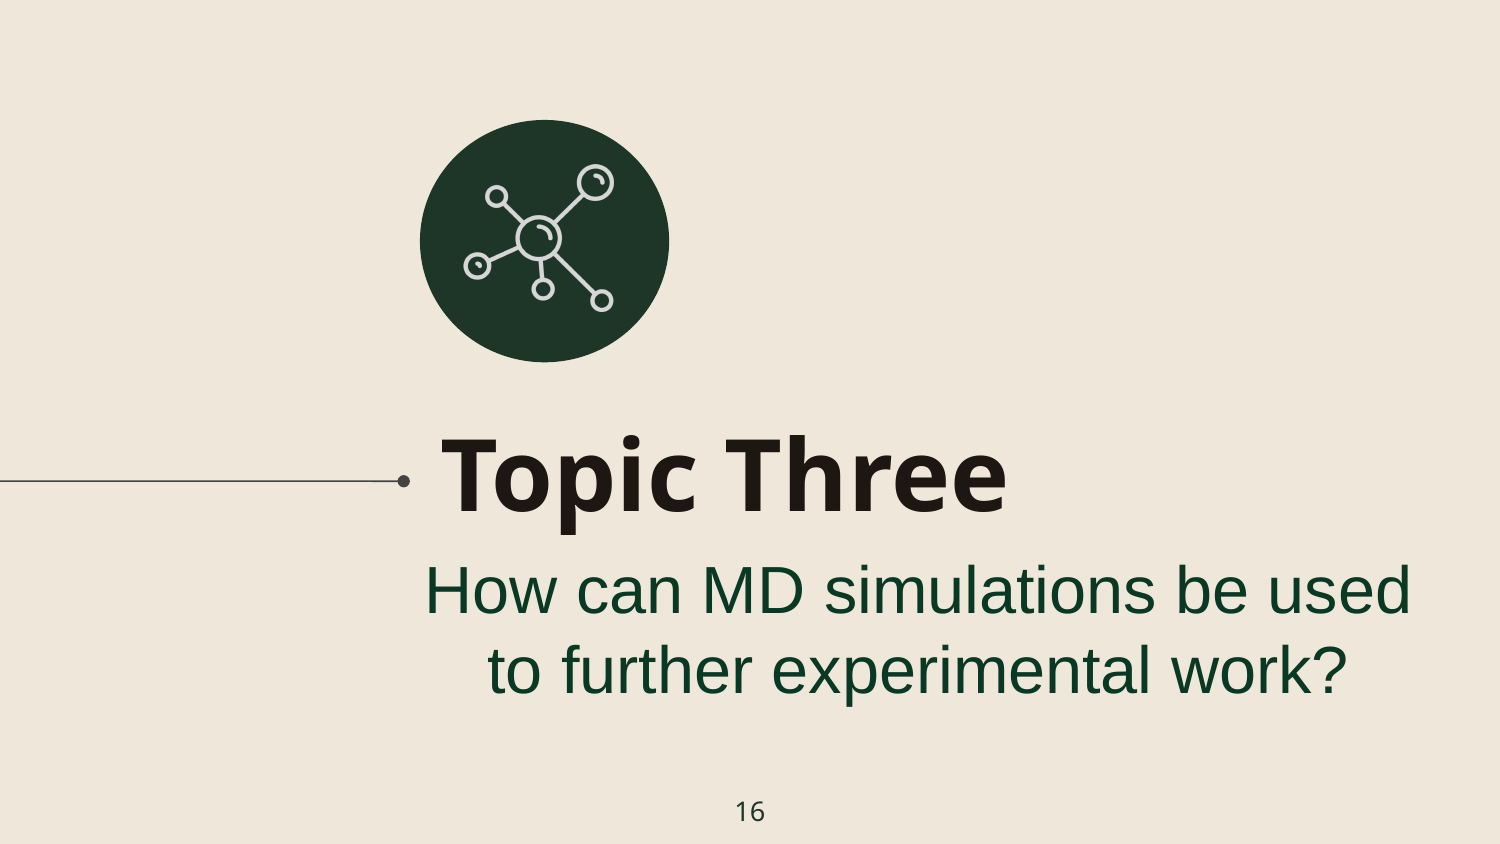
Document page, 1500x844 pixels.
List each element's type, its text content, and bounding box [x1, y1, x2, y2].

subtitle How can MD simulations be used to further experimental work? [405, 531, 1433, 721]
title Topic Three [425, 401, 1388, 531]
text_box [419, 119, 670, 363]
slide_number <number> [705, 779, 795, 844]
picture [463, 165, 614, 312]
